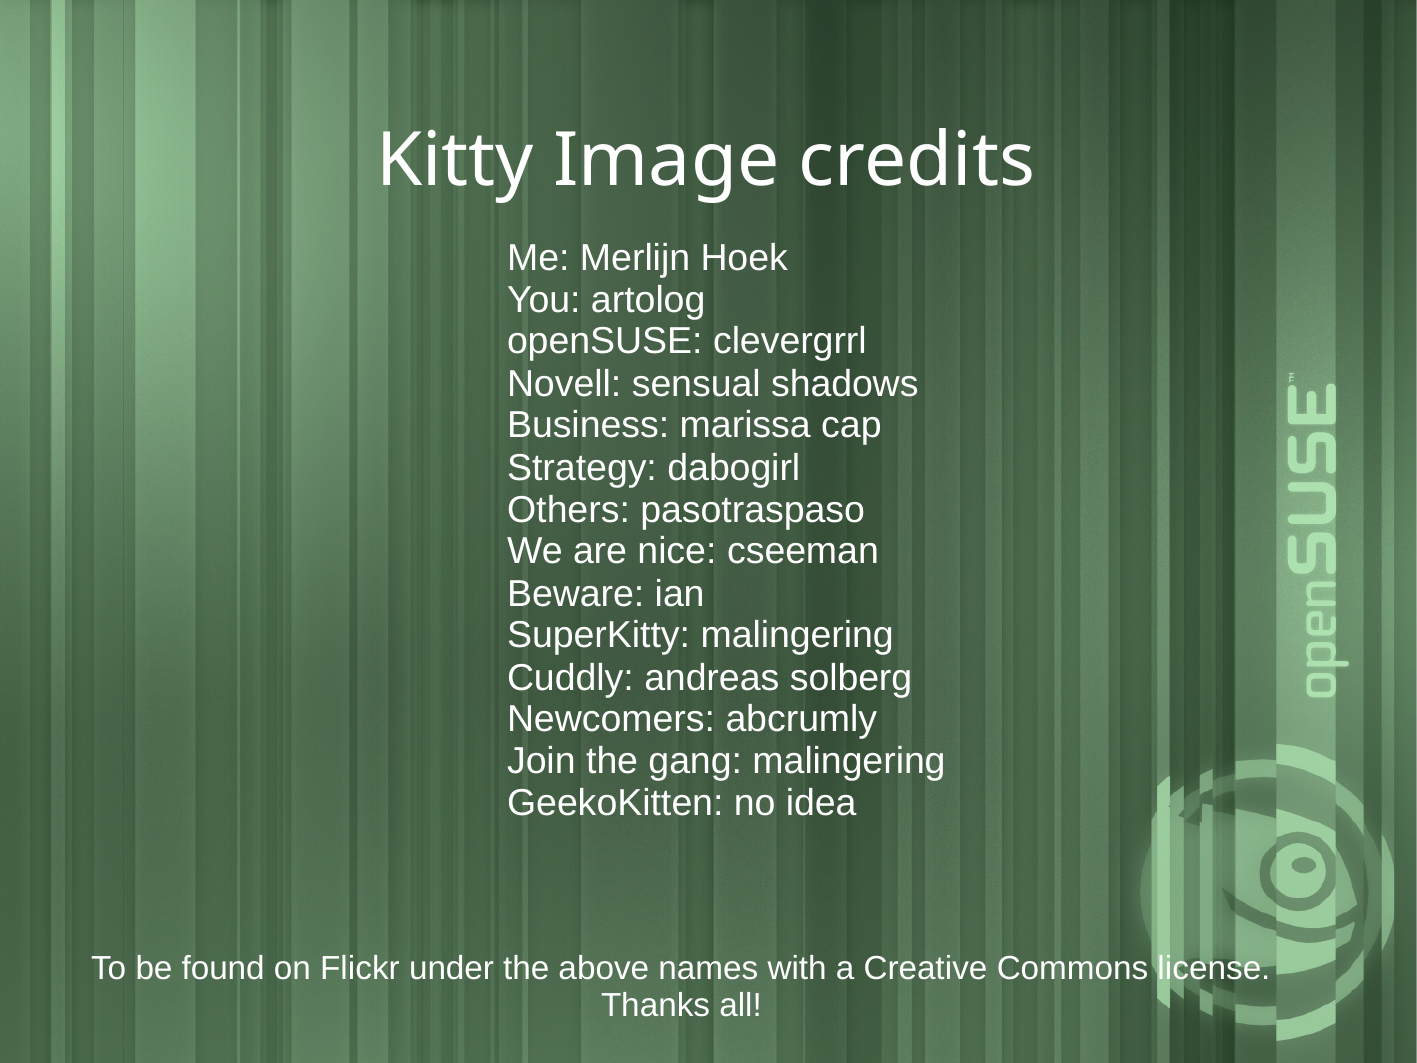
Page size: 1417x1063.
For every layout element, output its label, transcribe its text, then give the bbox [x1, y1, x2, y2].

text_box Kitty Image credits [68, 97, 1344, 218]
picture [0, 0, 1417, 1063]
text_box Me: Merlijn Hoek You: artolog openSUSE: clevergrrl Novell: sensual shadows Business: marissa cap Strategy: dabogirl Others: pasotraspaso We are nice: cseeman Beware: ian SuperKitty: malingering Cuddly: andreas solberg Newcomers: abcrumly Join the gang: malingering GeekoKitten: no idea [492, 228, 1116, 832]
text_box To be found on Flickr under the above names with a Creative Commons license. Thanks all! [53, 941, 1311, 1031]
